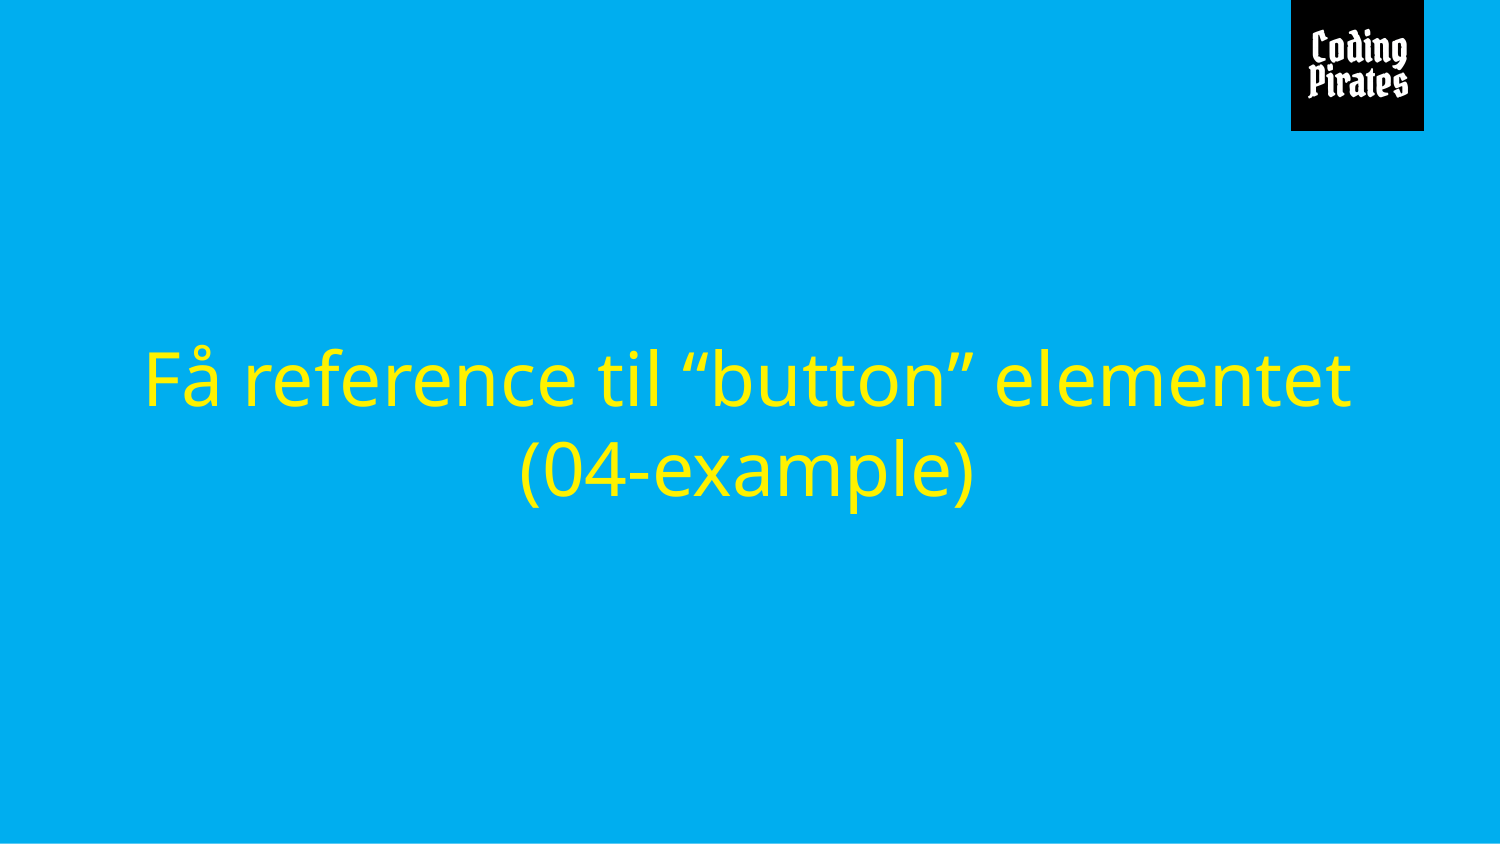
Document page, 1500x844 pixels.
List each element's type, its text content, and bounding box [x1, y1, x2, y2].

picture [1292, 0, 1423, 130]
title Få reference til “button” elementet (04-example) [5, 352, 1490, 491]
